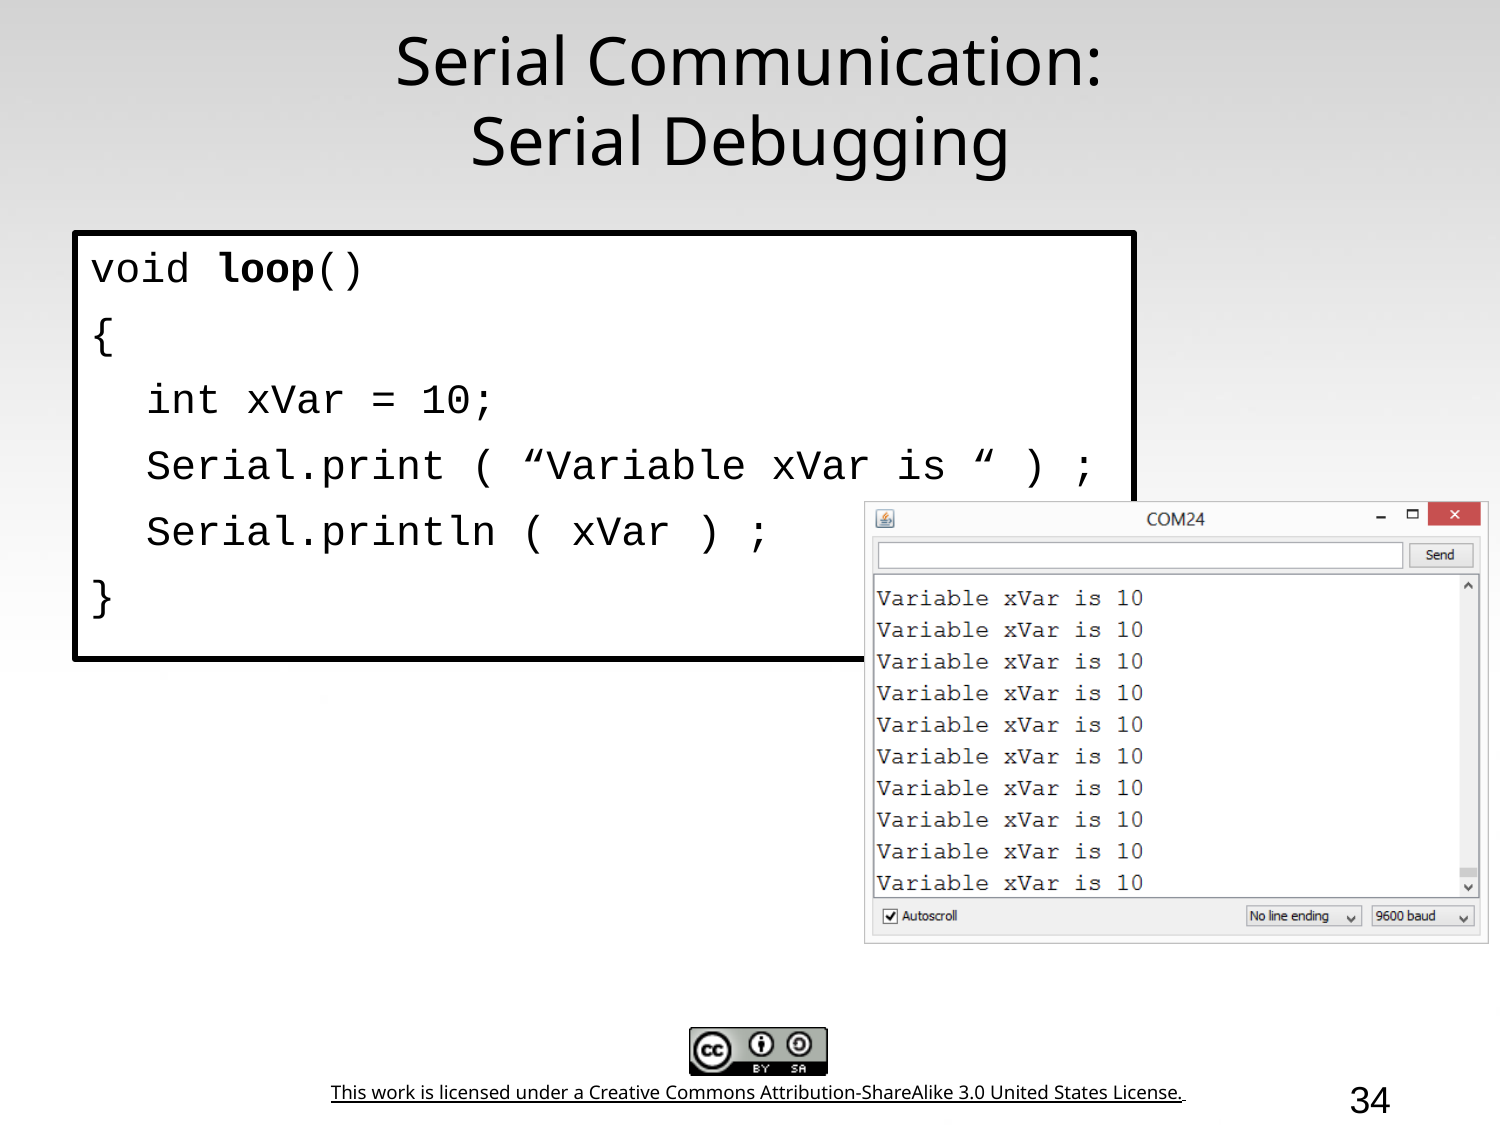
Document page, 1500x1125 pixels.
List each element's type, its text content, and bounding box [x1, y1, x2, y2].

list void loop() { int xVar = 10; Serial.print ( “Variable xVar is “ ) ; Serial.println ( xVar ) ; } [75, 233, 1134, 660]
picture [0, 0, 1500, 1125]
title Serial Communication: Serial Debugging [112, 5, 1388, 193]
